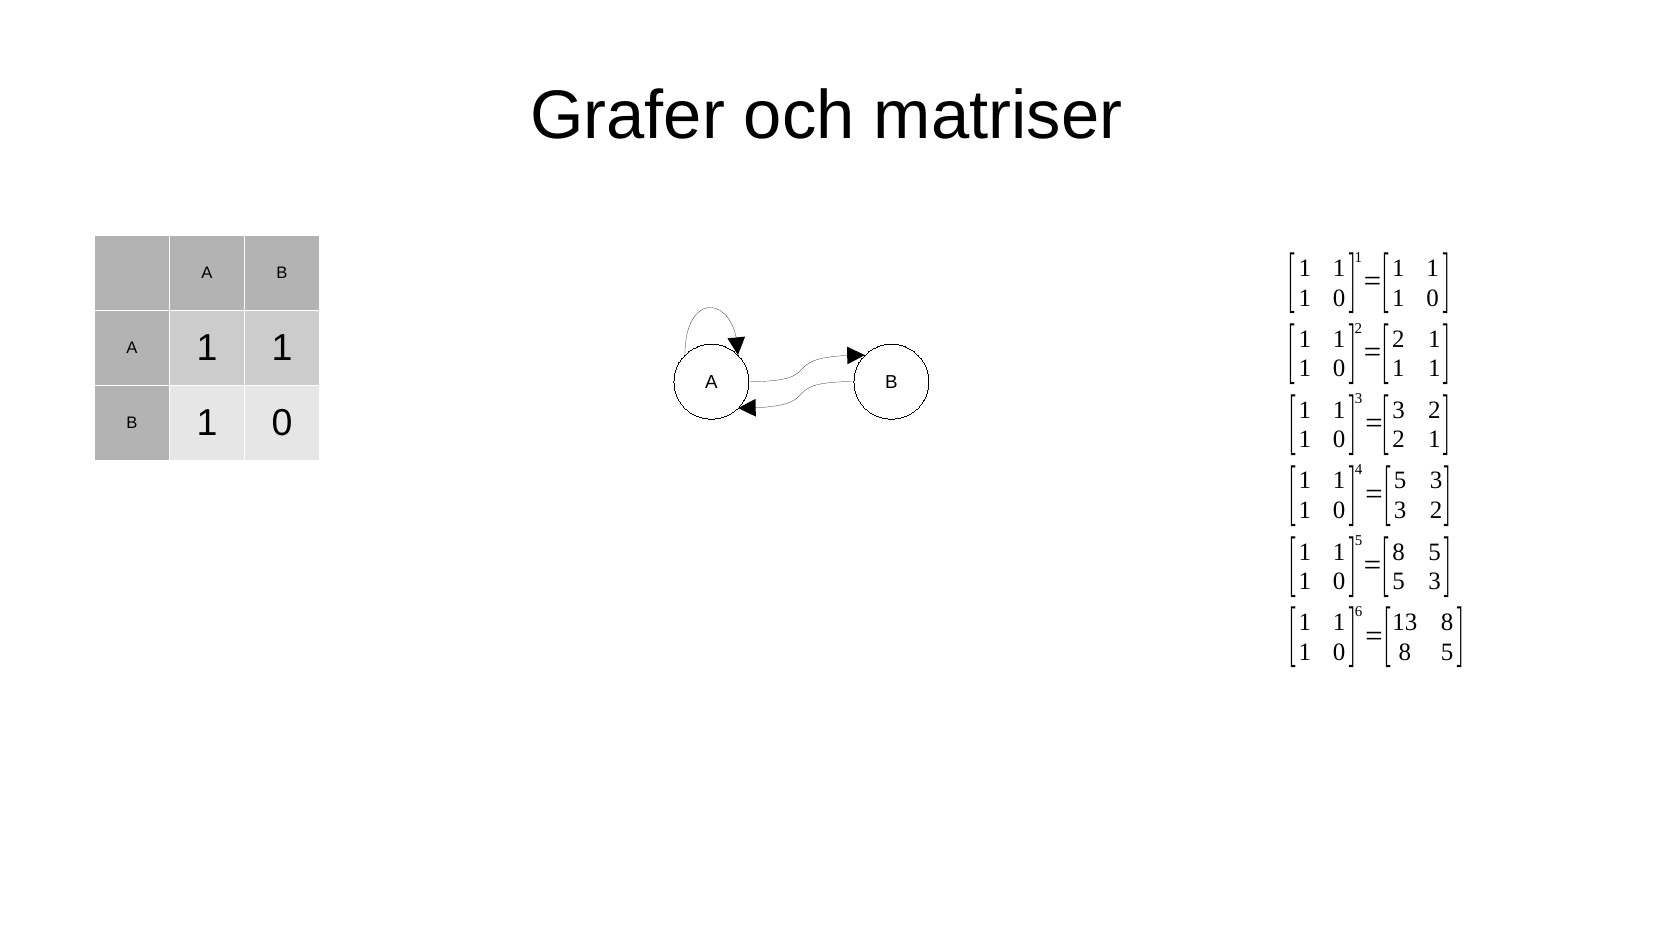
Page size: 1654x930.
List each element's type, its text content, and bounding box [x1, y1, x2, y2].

table_cell 1 [170, 386, 244, 460]
text_box B [853, 344, 929, 420]
chart [1282, 390, 1456, 457]
text_box A [673, 344, 749, 420]
table_cell 0 [245, 386, 319, 460]
table_cell 1 [245, 311, 319, 385]
table_header B [245, 236, 319, 310]
table_header [95, 236, 169, 310]
chart [1282, 531, 1457, 599]
chart [1282, 319, 1455, 386]
table_header A [170, 236, 244, 310]
chart [1282, 460, 1457, 528]
chart [1282, 602, 1470, 670]
title Grafer och matriser [82, 36, 1571, 193]
table_cell 1 [170, 311, 244, 385]
table_cell B [95, 386, 169, 460]
chart [1282, 248, 1456, 315]
table_cell A [95, 311, 169, 385]
